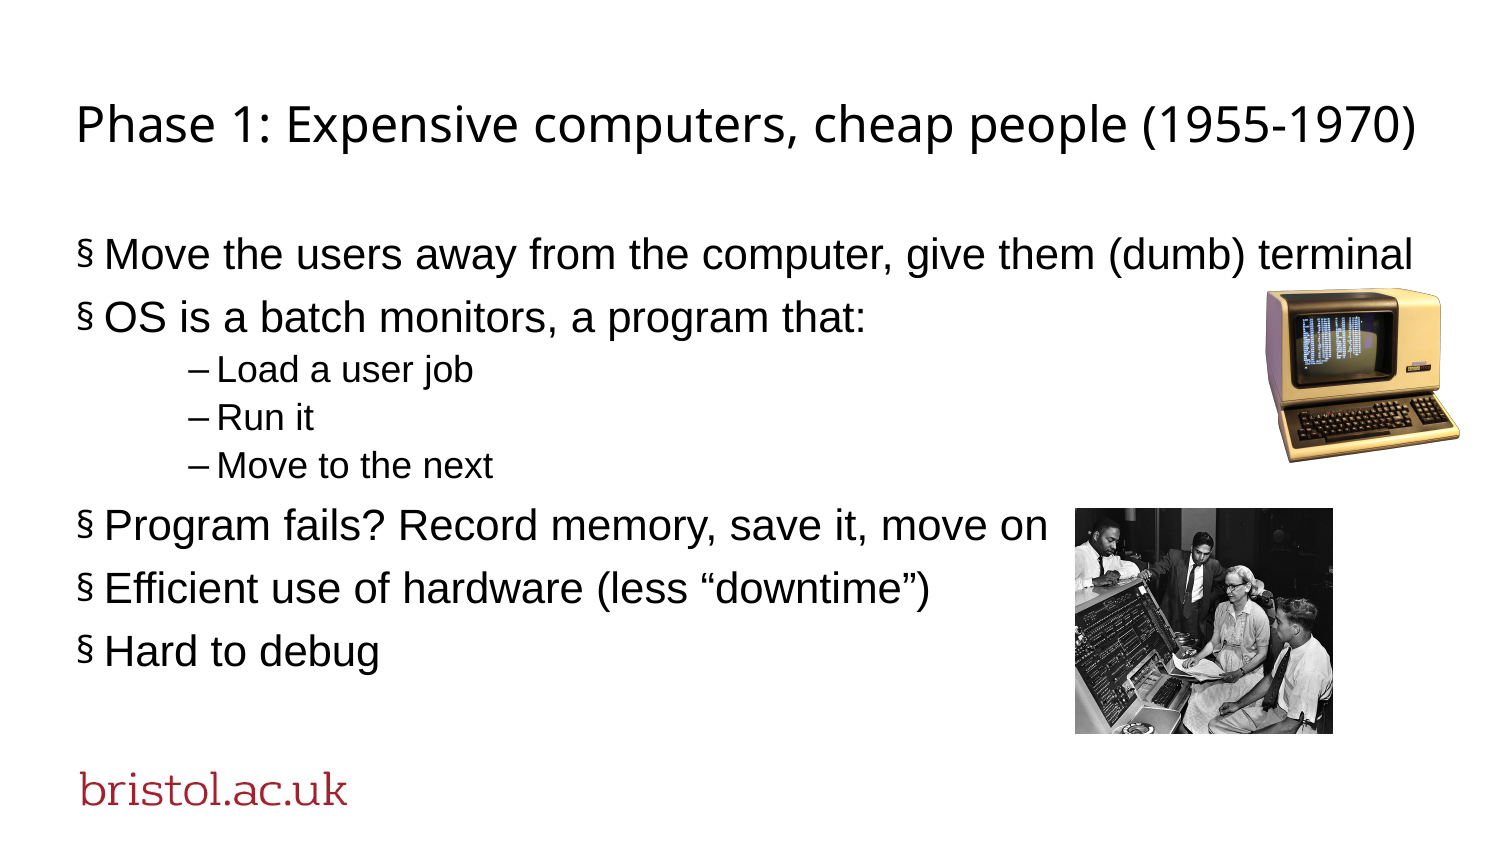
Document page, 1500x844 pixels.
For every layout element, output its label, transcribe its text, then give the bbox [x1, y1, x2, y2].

list Move the users away from the computer, give them (dumb) terminal OS is a batch monitors, a program that: Load a user job Run it Move to the next Program fails? Record memory, save it, move on Efficient use of hardware (less “downtime”) Hard to debug [60, 224, 1440, 699]
picture [1075, 508, 1333, 734]
title Phase 1: Expensive computers, cheap people (1955-1970) [60, 44, 1440, 209]
picture [1257, 284, 1466, 469]
